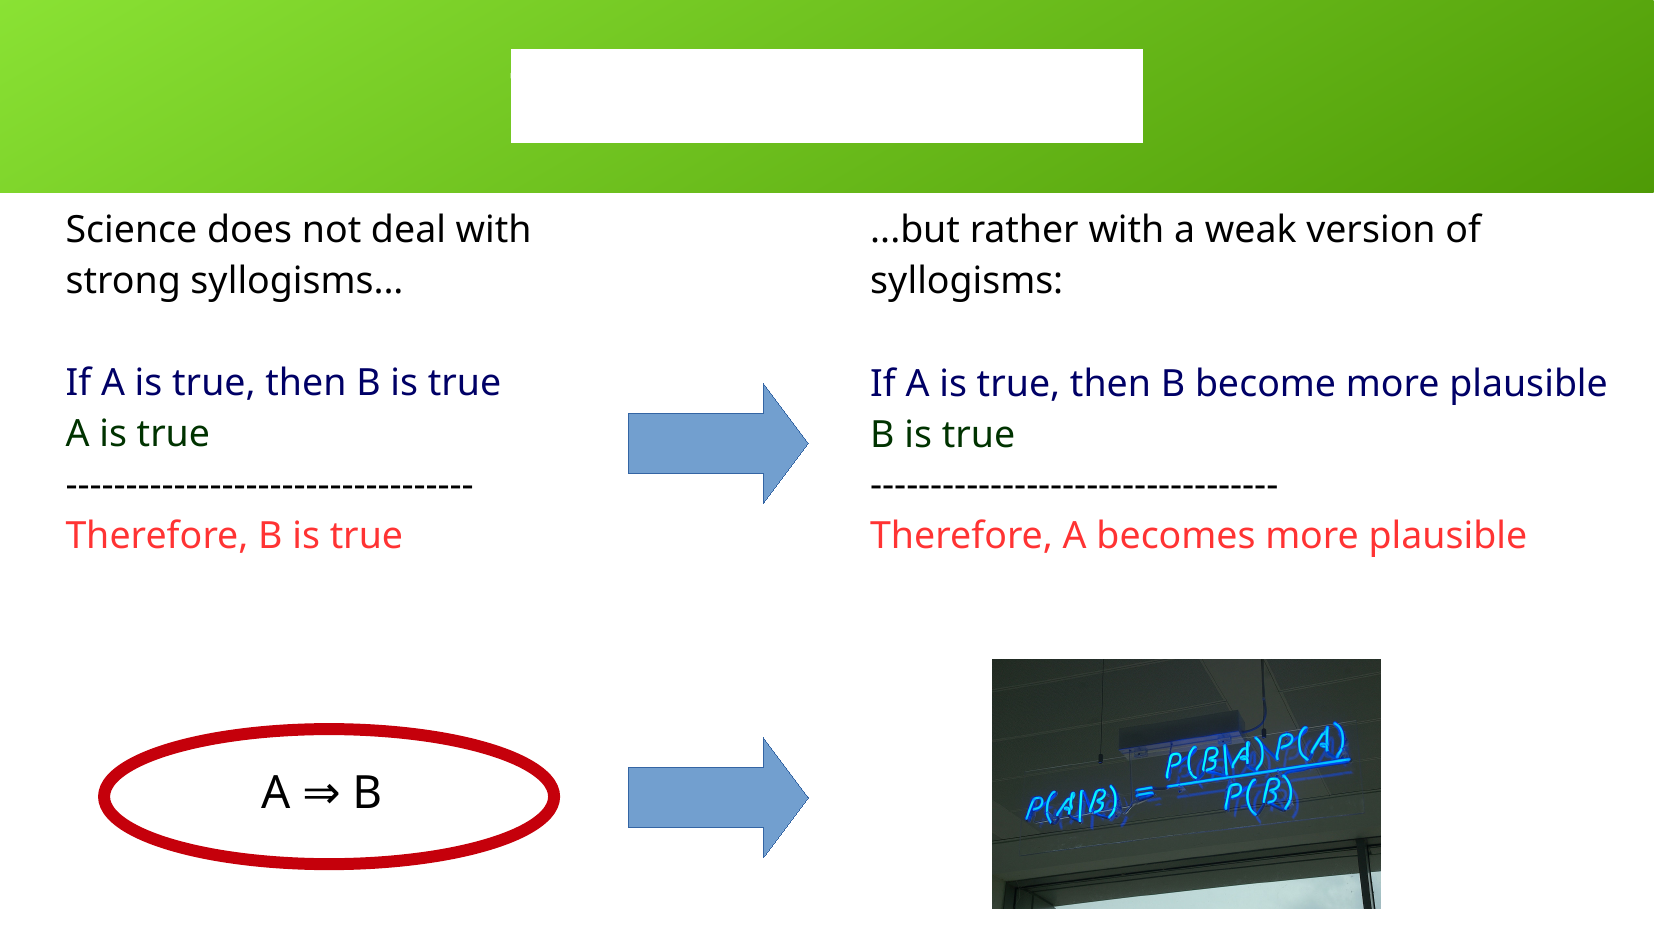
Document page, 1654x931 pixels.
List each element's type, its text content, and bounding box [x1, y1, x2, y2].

text_box [628, 383, 809, 504]
text_box Science does not deal with strong syllogisms... If A is true, then B is true A is true ---------------------------------- Therefore, B is true [50, 195, 621, 678]
text_box [628, 737, 809, 858]
title The logic of Science [0, 0, 1654, 193]
text_box [104, 729, 555, 865]
text_box ...but rather with a weak version of syllogisms: If A is true, then B become more plausible B is true ---------------------------------- Therefore, A becomes more plausible [855, 195, 1625, 811]
picture [992, 659, 1381, 909]
